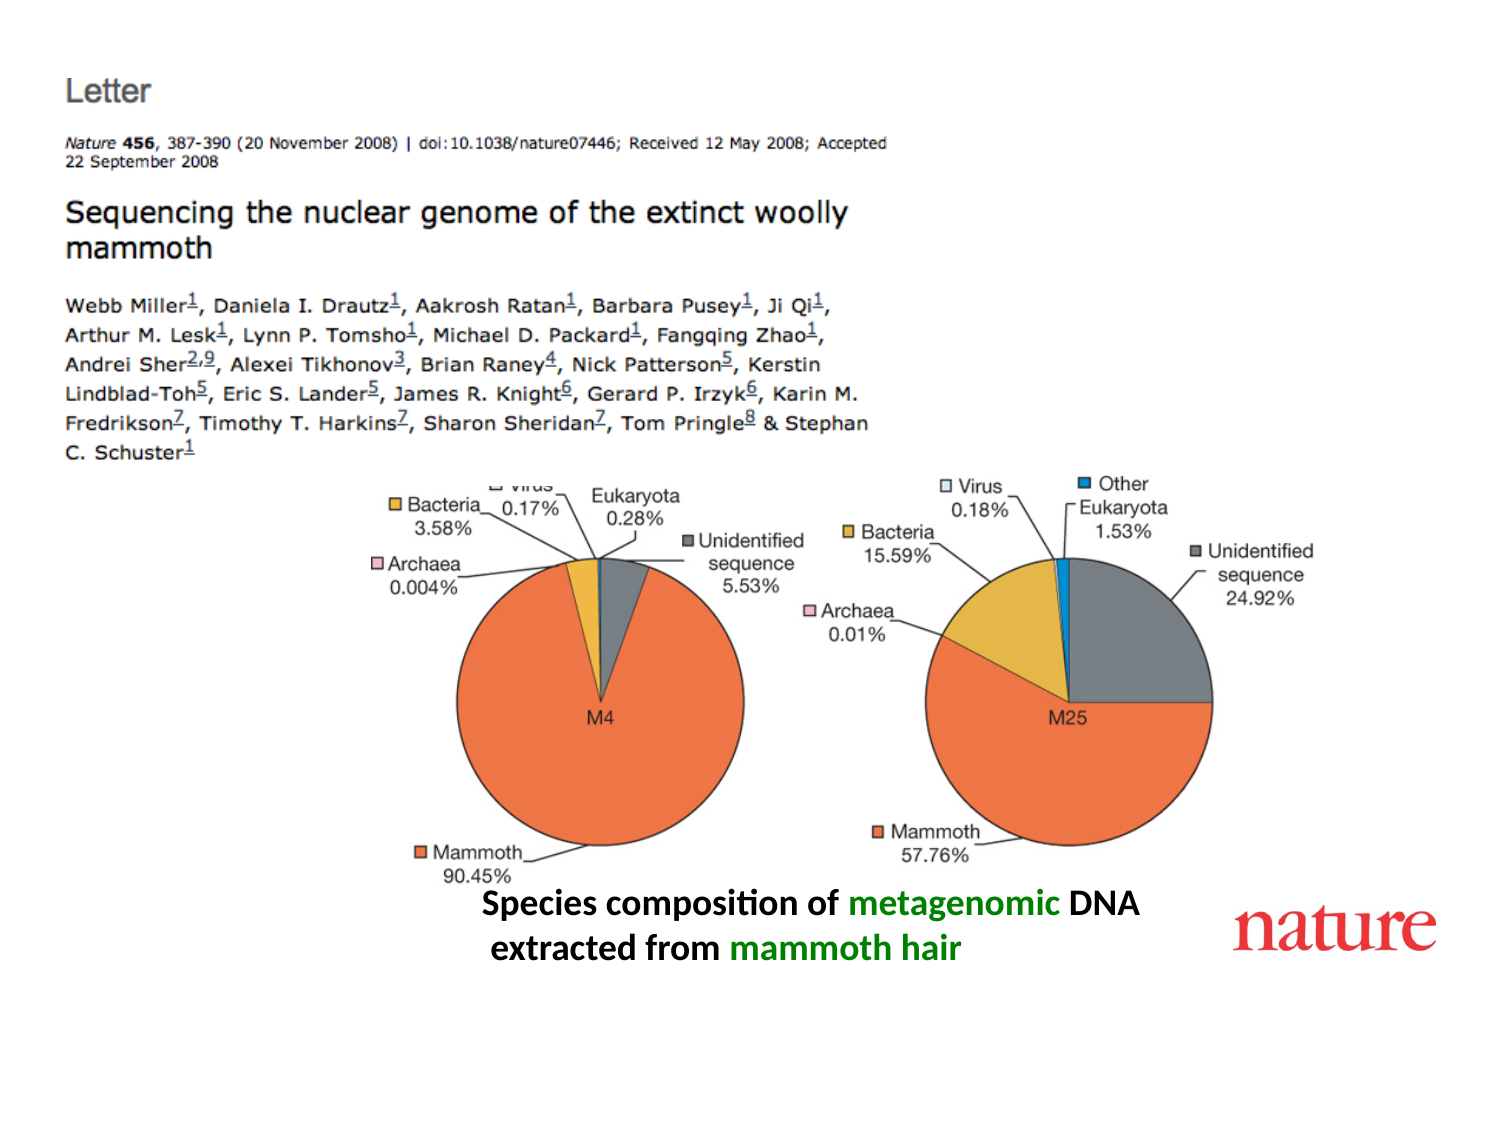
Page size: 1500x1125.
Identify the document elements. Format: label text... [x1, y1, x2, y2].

picture [1233, 905, 1436, 951]
picture [53, 78, 1314, 887]
text_box Species composition of metagenomic DNA extracted from mammoth hair [122, 870, 1500, 976]
